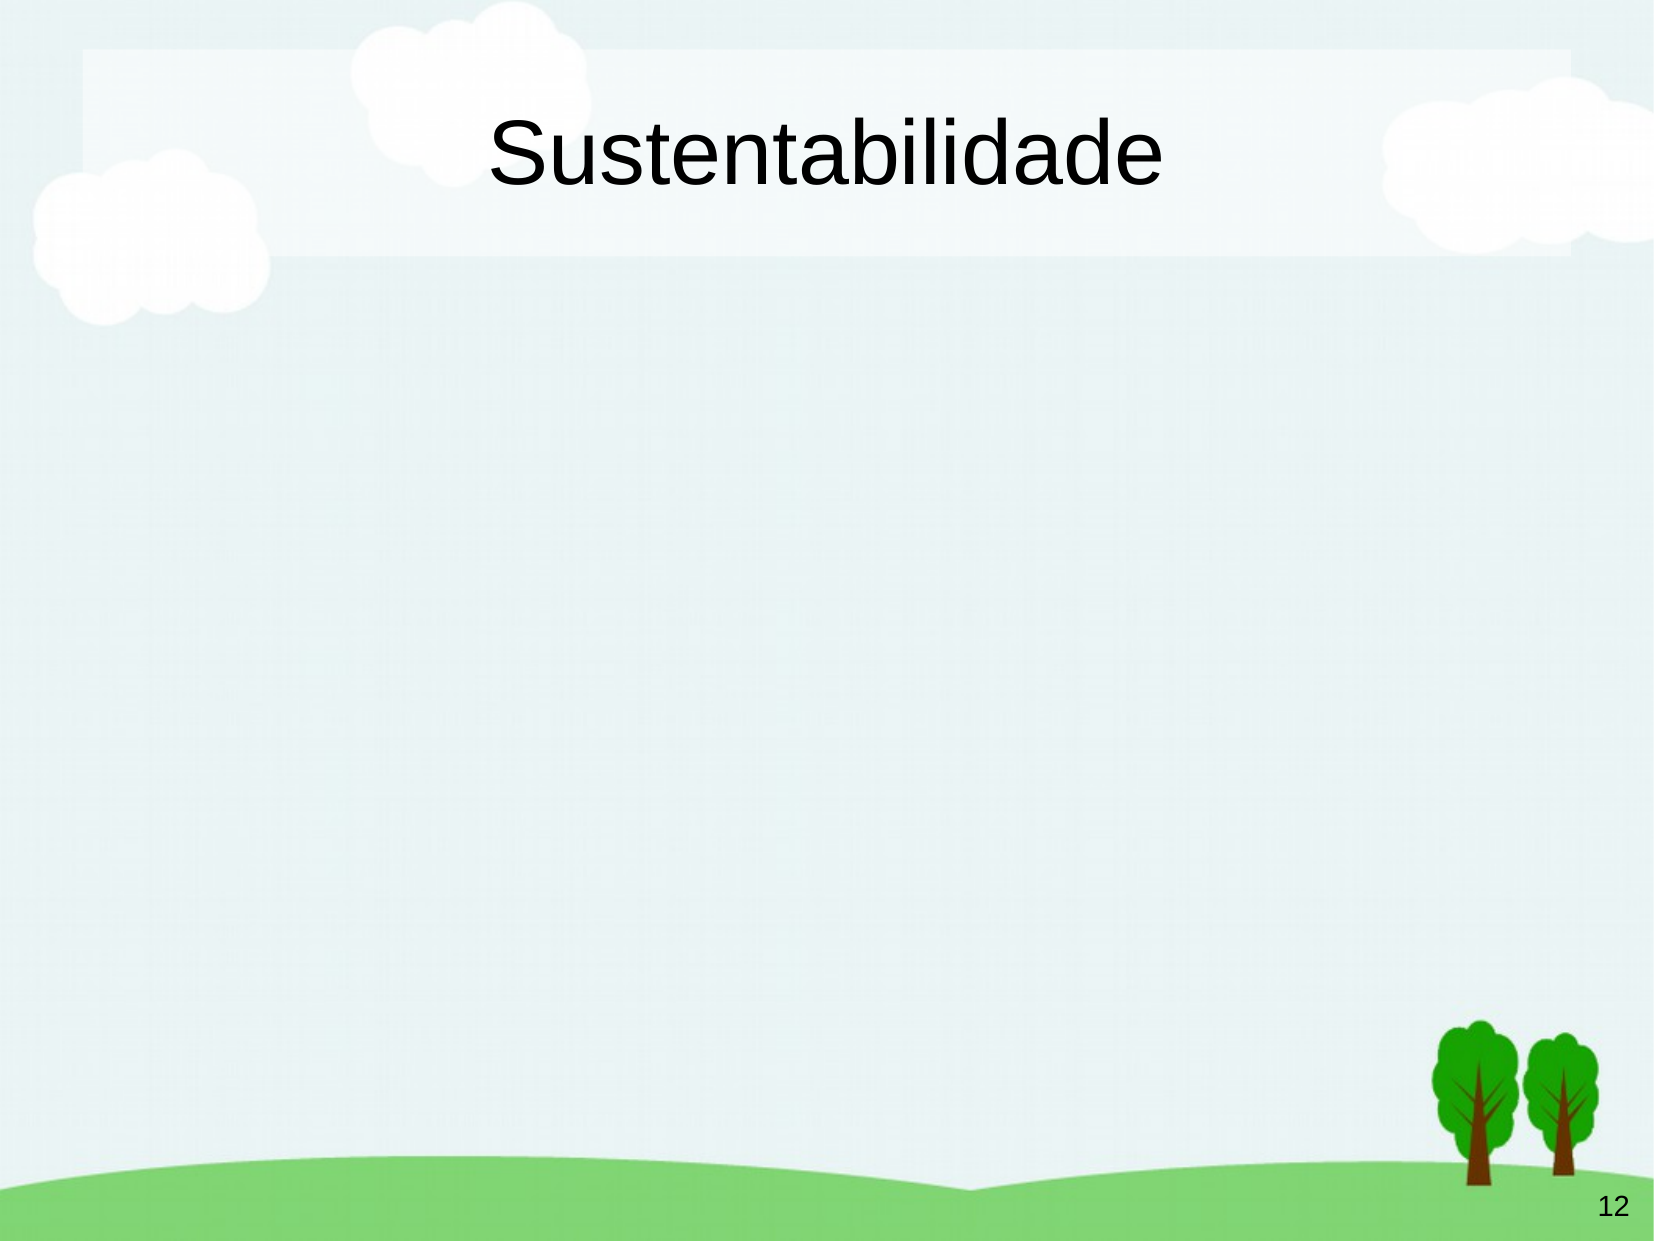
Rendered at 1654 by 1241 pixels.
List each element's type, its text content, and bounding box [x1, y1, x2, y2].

picture [0, 0, 1654, 1241]
title Sustentabilidade [82, 49, 1571, 257]
